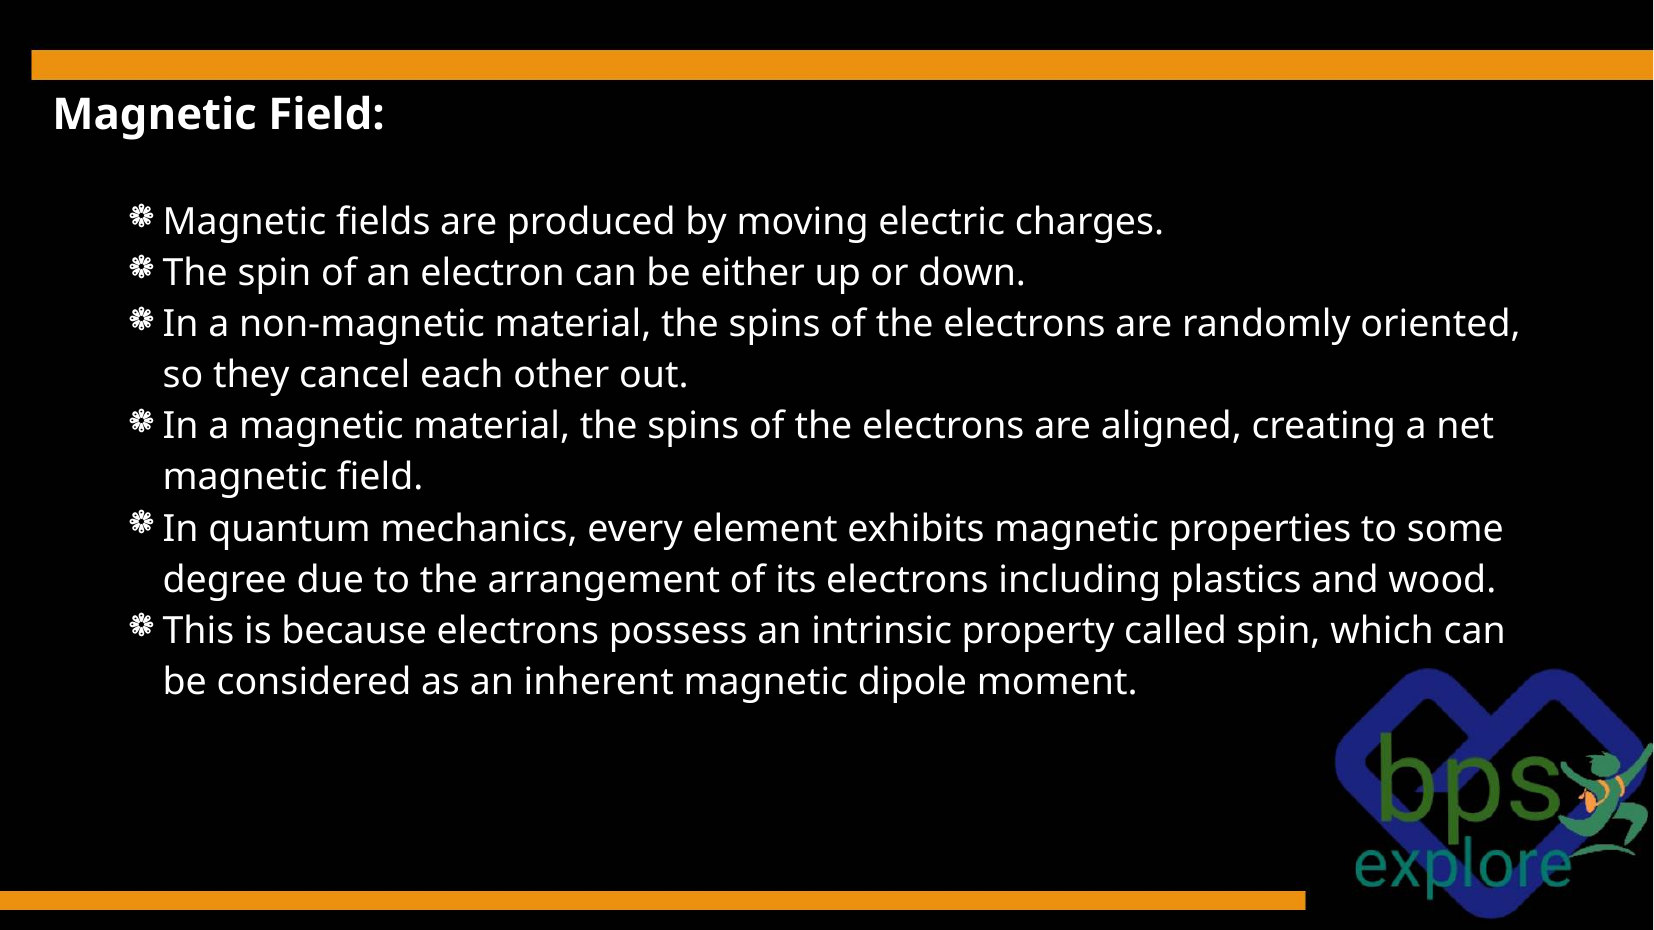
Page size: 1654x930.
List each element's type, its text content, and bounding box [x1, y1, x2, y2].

text_box Magnetic fields are produced by moving electric charges. The spin of an electron can be either up or down. In a non-magnetic material, the spins of the electrons are randomly oriented, so they cancel each other out. In a magnetic material, the spins of the electrons are aligned, creating a net magnetic field. In quantum mechanics, every element exhibits magnetic properties to some degree due to the arrangement of its electrons including plastics and wood. This is because electrons possess an intrinsic property called spin, which can be considered as an inherent magnetic dipole moment. [112, 187, 1538, 788]
text_box Magnetic Field: [37, 75, 563, 188]
picture [0, 0, 1654, 930]
